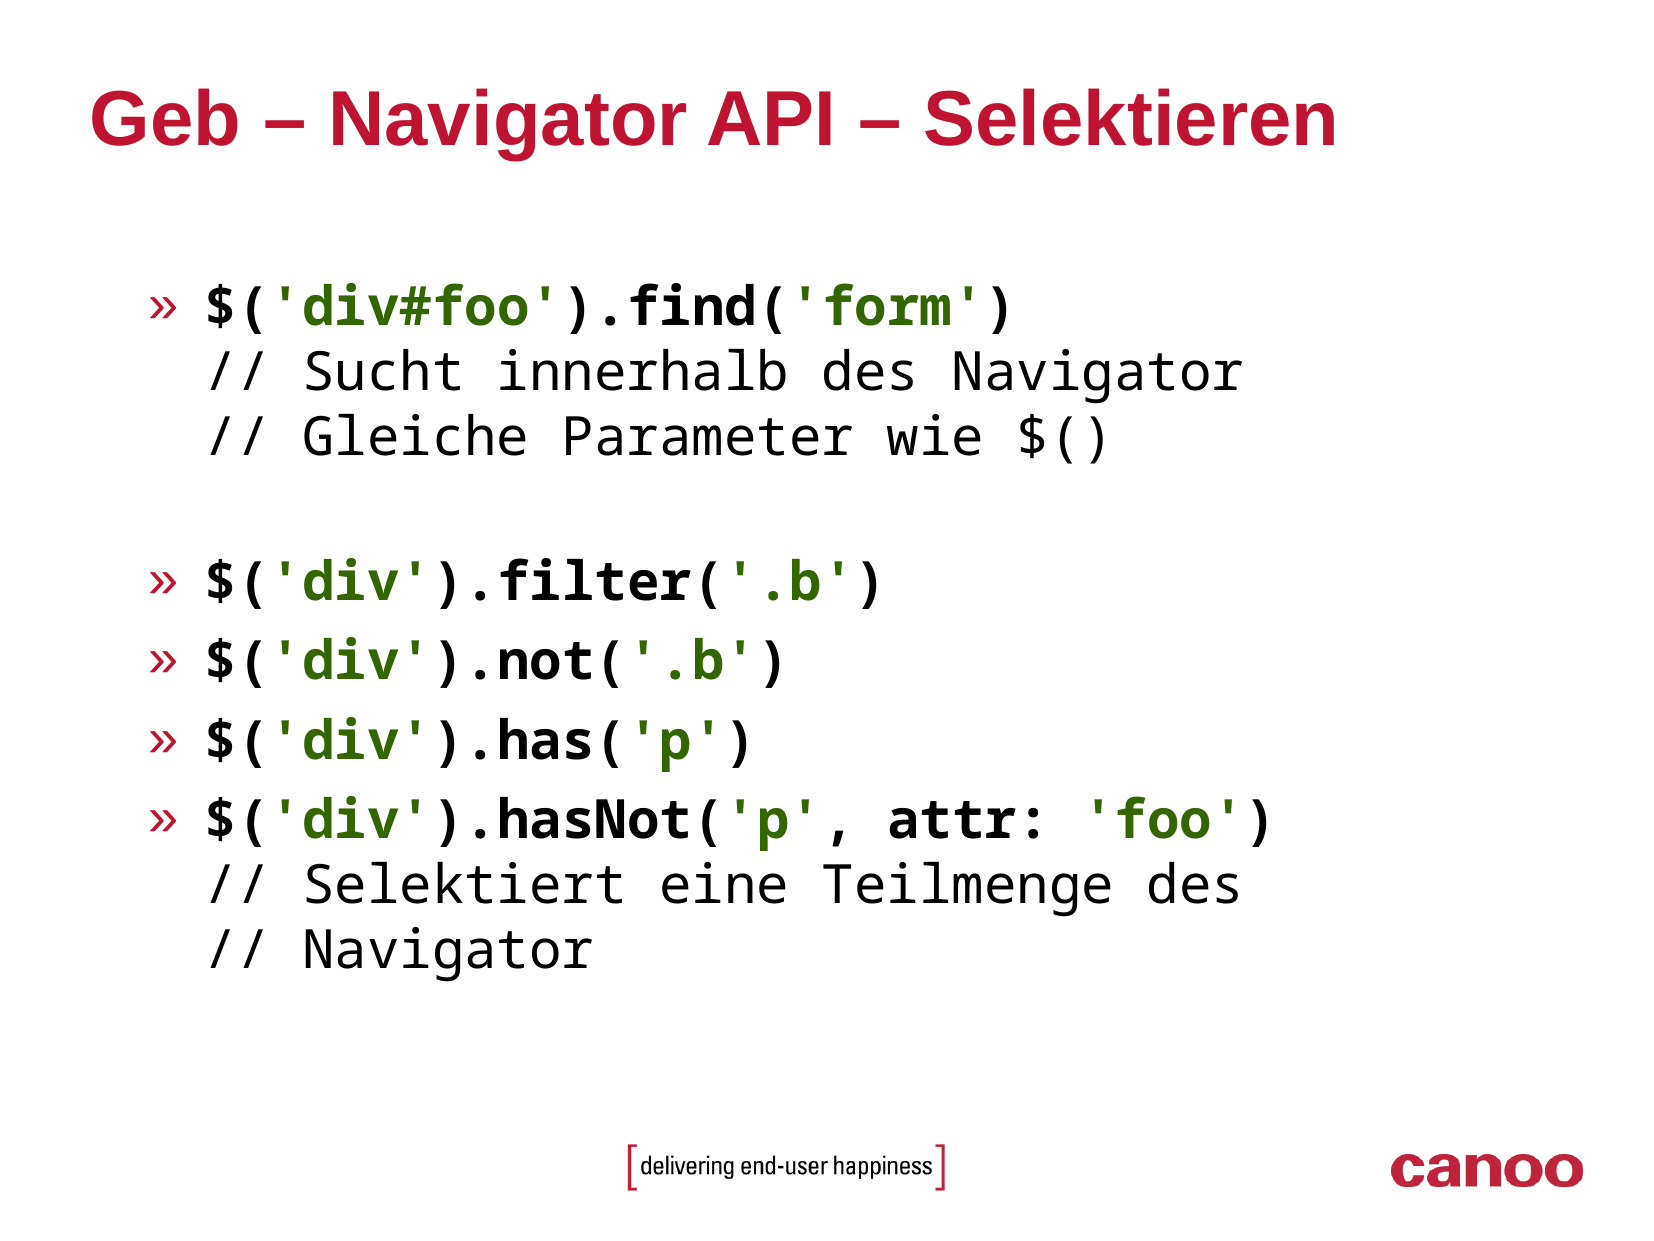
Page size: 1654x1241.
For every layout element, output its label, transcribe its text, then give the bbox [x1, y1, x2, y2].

picture [621, 1141, 951, 1194]
title Geb – Navigator API – Selektieren [75, 60, 1591, 181]
picture [1391, 1154, 1583, 1187]
list $('div#foo').find('form') // Sucht innerhalb des Navigator // Gleiche Parameter wie $() $('div').filter('.b') $('div').not('.b') $('div').has('p') $('div').hasNot('p', attr: 'foo') // Selektiert eine Teilmenge des // Navigator [134, 263, 1546, 1141]
